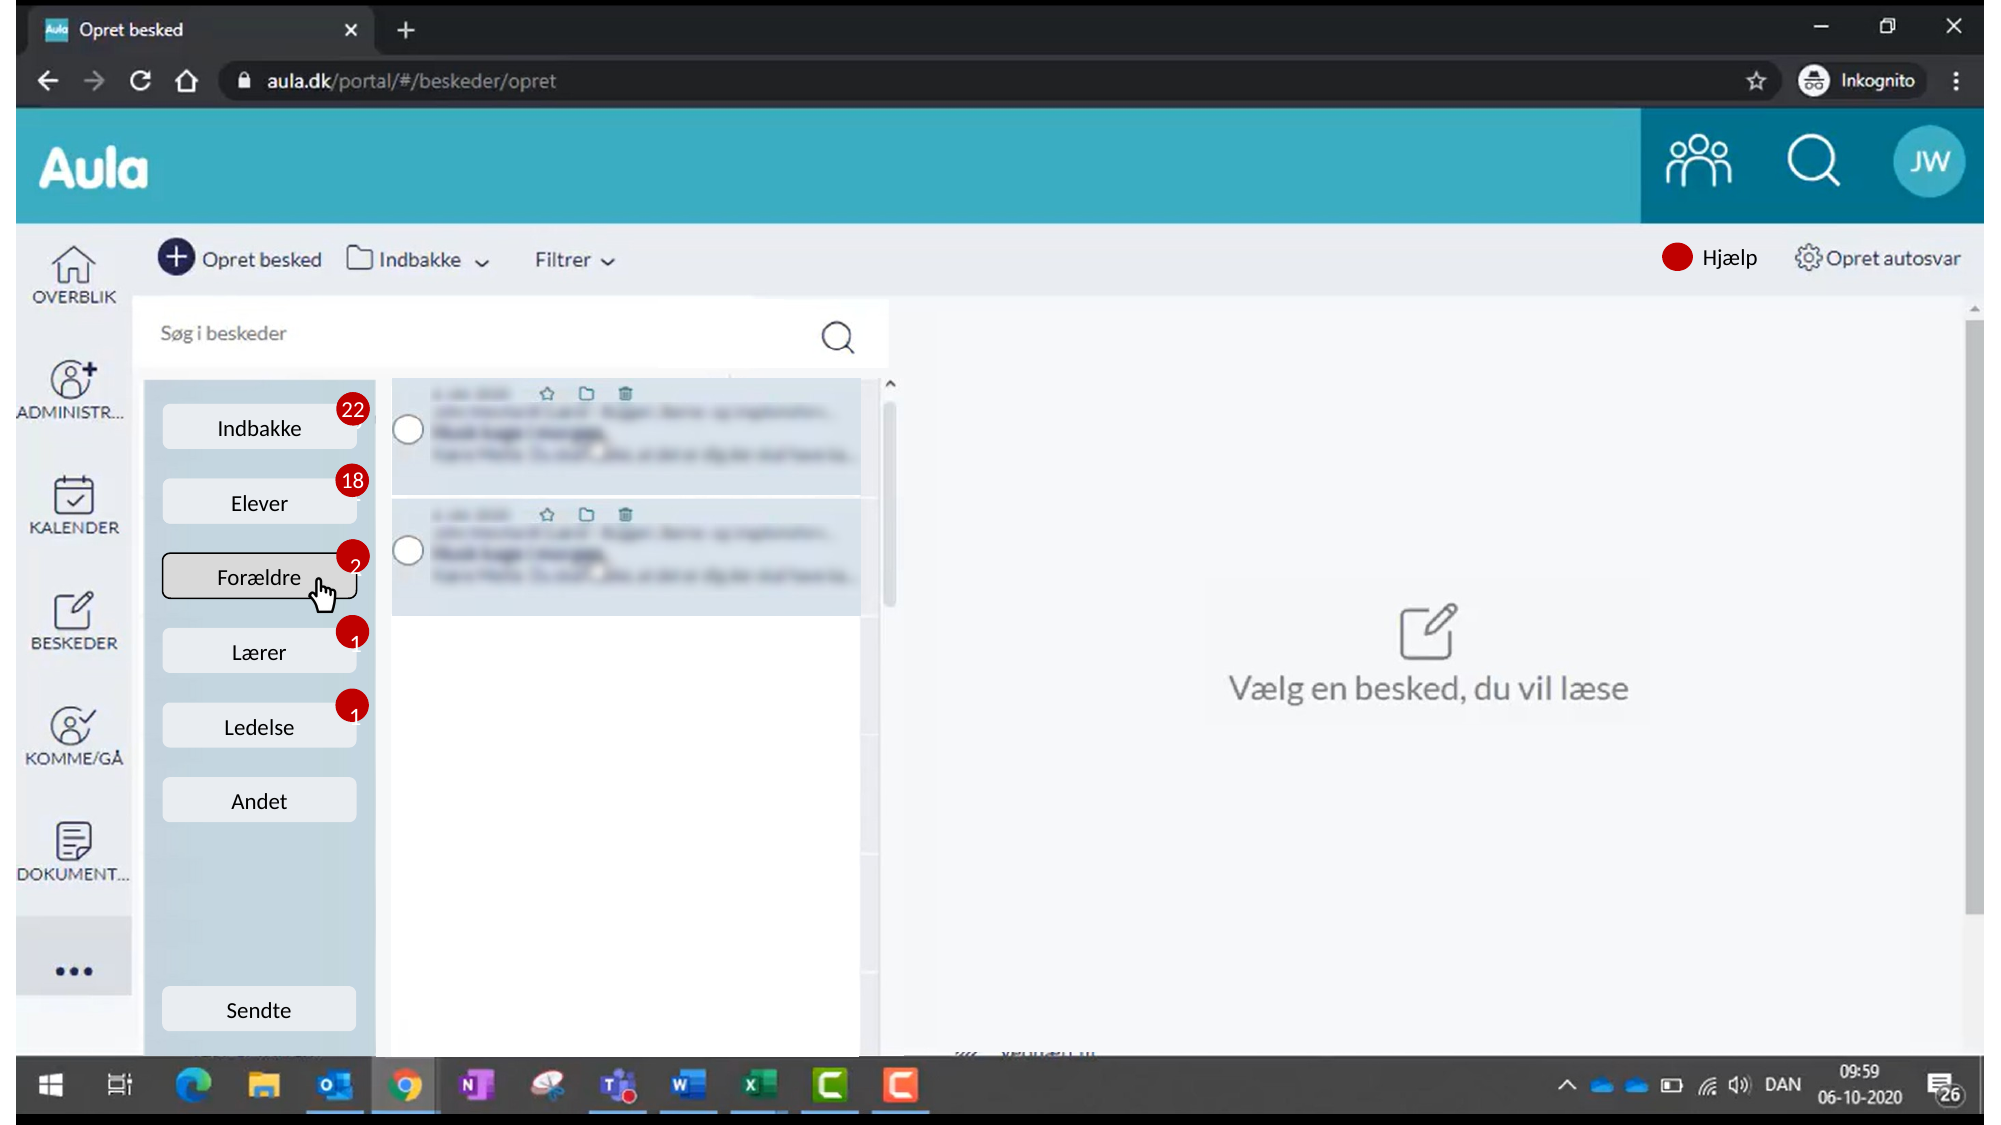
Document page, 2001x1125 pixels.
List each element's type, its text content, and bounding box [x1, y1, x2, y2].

text_box 1 [335, 615, 370, 649]
text_box Ledelse [162, 702, 357, 748]
text_box 22 [326, 387, 376, 431]
picture [1893, 126, 1965, 197]
picture [16, 0, 1984, 1125]
text_box Andet [162, 777, 357, 823]
text_box Sendte [162, 986, 357, 1032]
text_box Indbakke [162, 403, 357, 449]
text_box Hjælp [1687, 235, 1774, 279]
text_box 2 [336, 539, 370, 573]
picture [1666, 131, 1732, 191]
text_box Elever [162, 478, 357, 524]
text_box [1662, 242, 1687, 271]
text_box Lærer [162, 627, 357, 673]
picture [1785, 128, 1840, 186]
text_box [391, 498, 860, 614]
text_box 1 [335, 688, 369, 722]
text_box Forældre [162, 553, 348, 599]
text_box 18 [326, 458, 376, 502]
